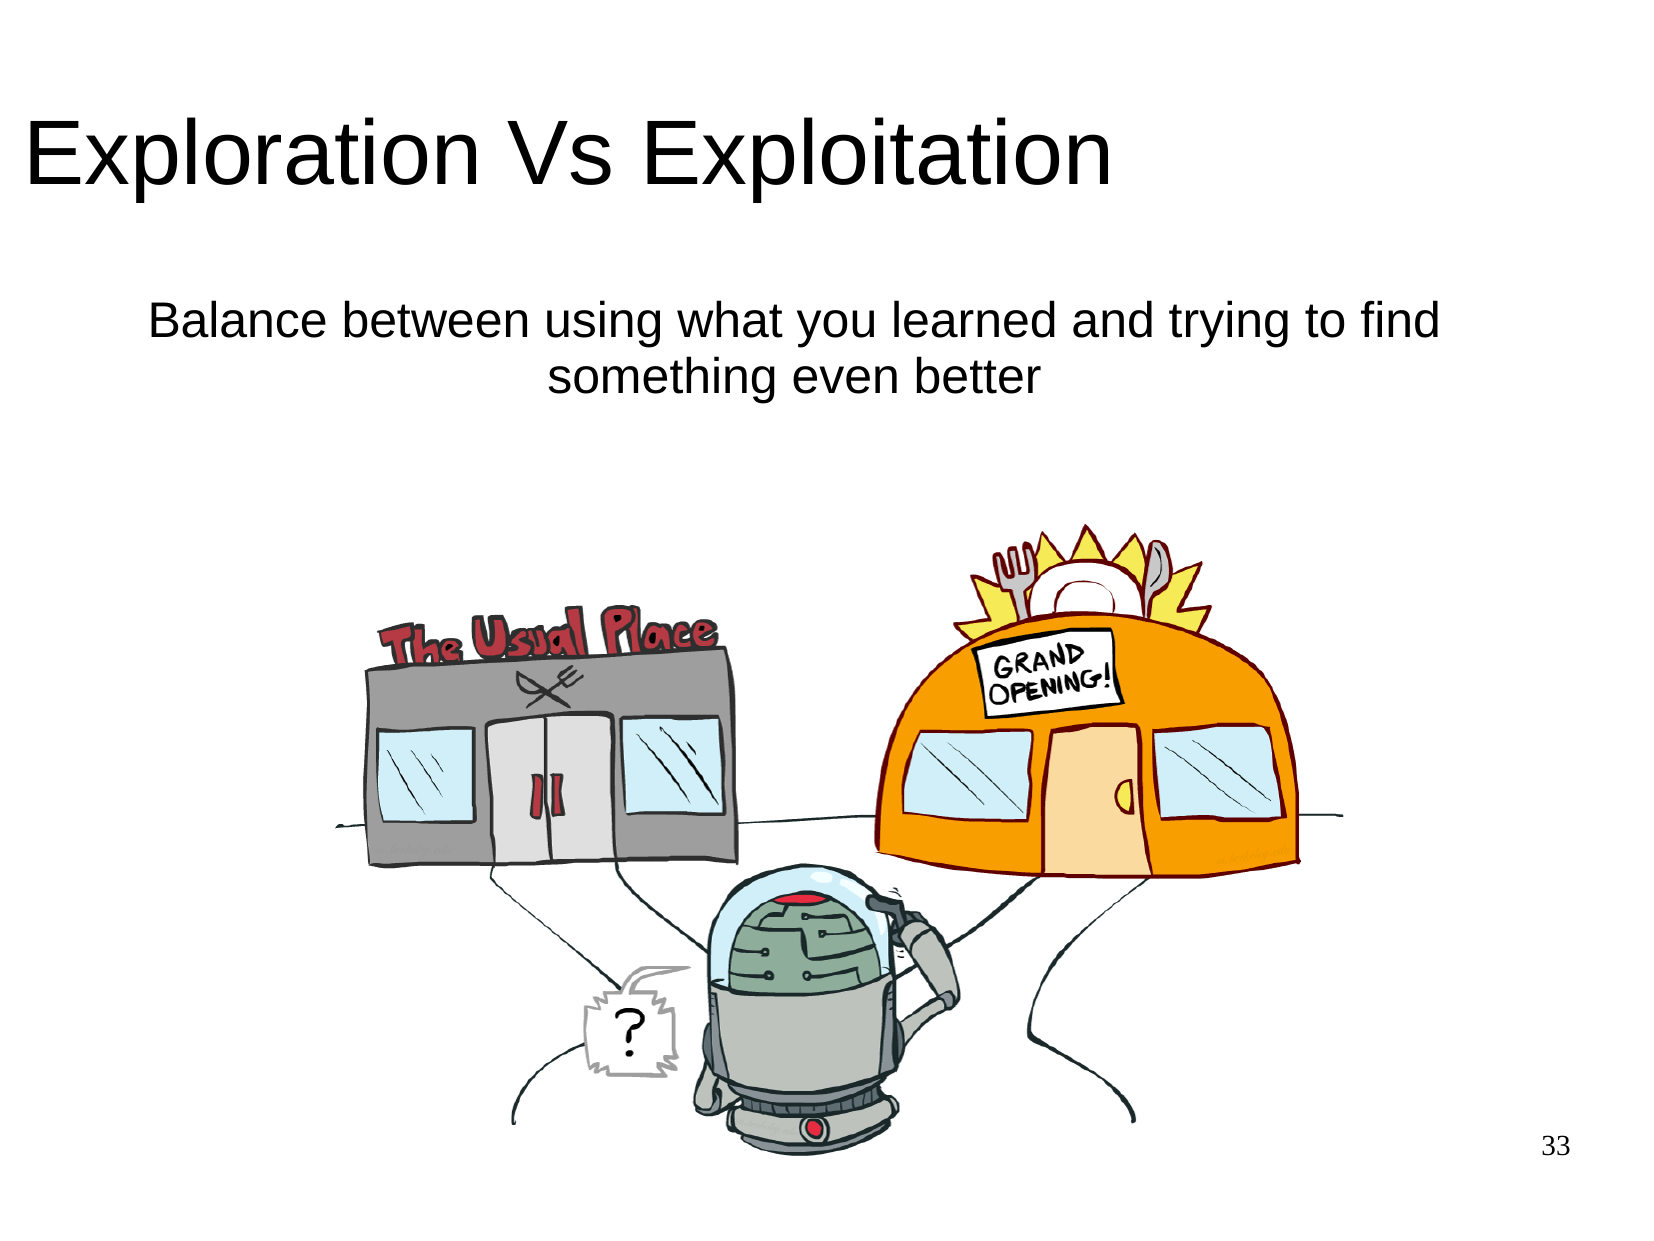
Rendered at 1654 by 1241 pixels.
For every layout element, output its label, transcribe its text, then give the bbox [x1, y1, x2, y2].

picture [295, 463, 1361, 1174]
title Exploration Vs Exploitation [23, 49, 1512, 257]
text_box Balance between using what you learned and trying to find something even better [75, 285, 1515, 413]
